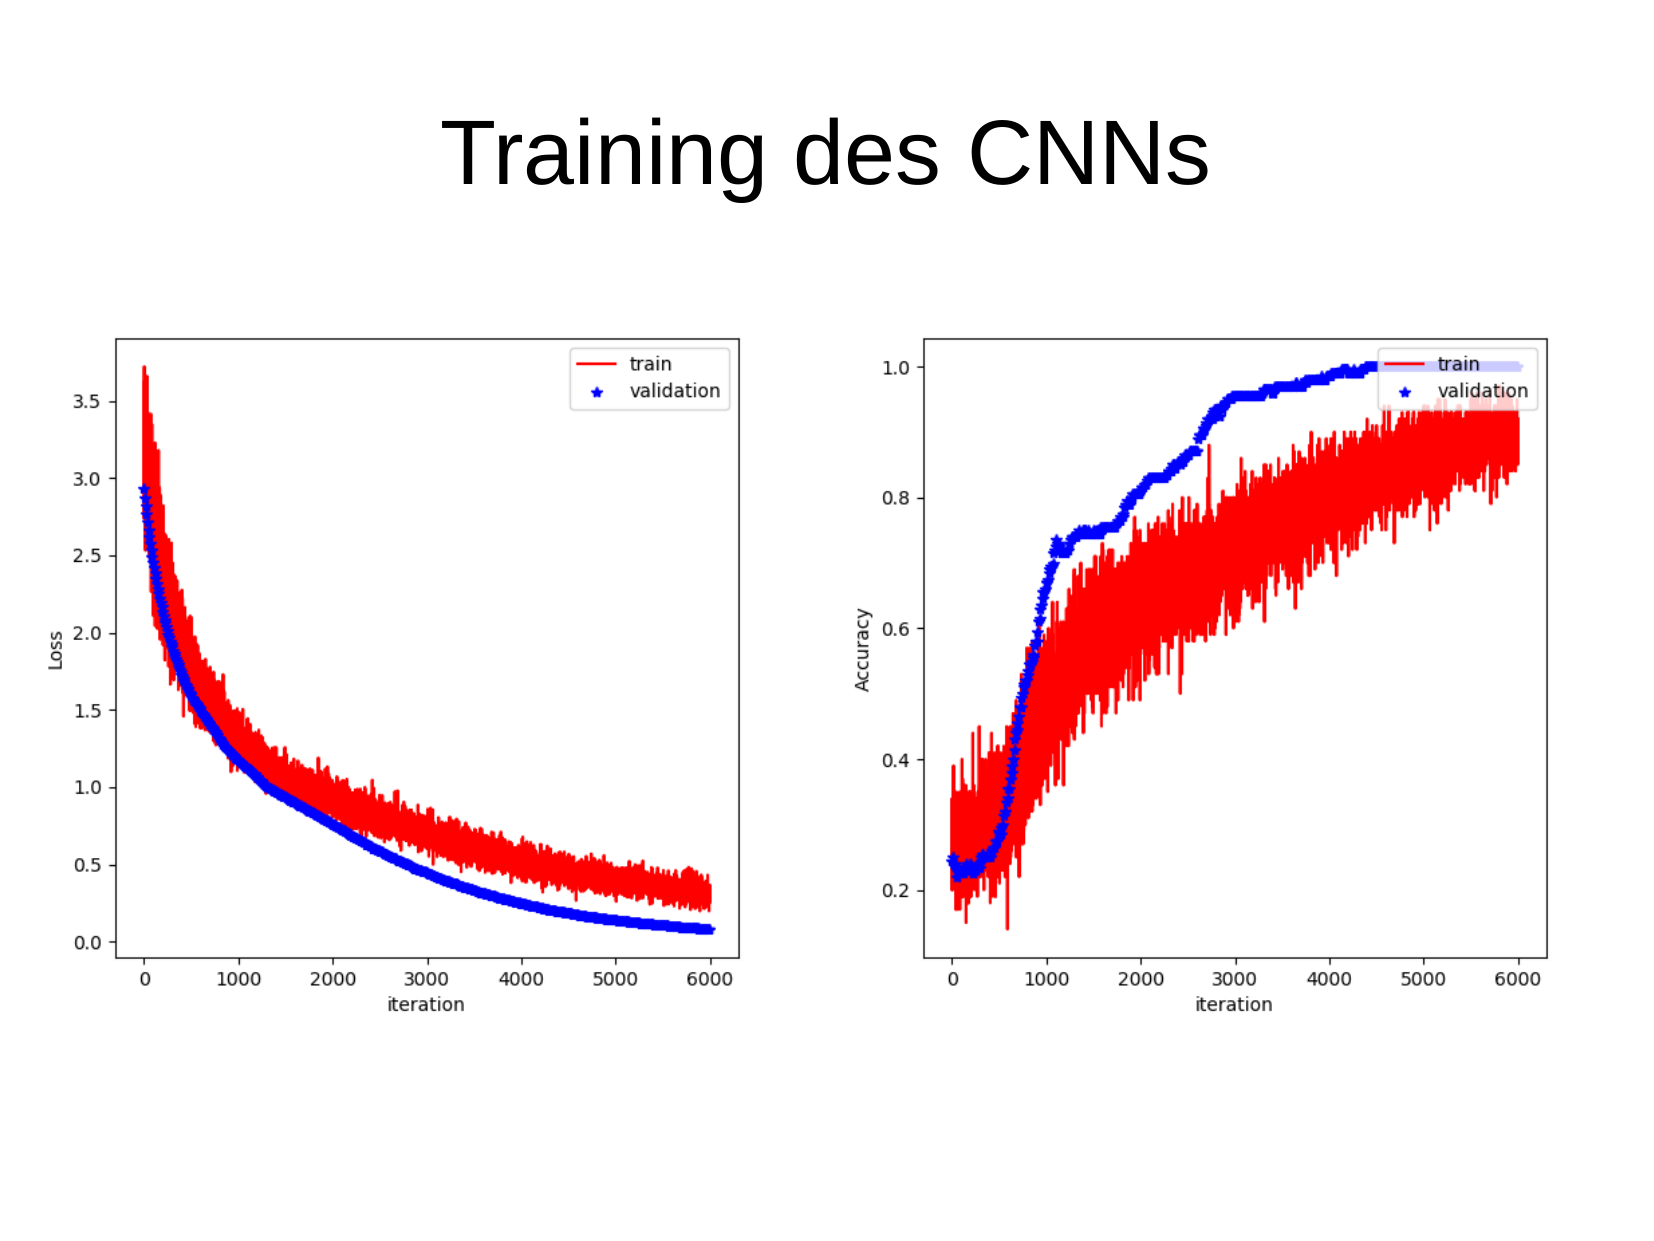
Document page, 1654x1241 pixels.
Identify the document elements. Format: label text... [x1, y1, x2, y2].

title Training des CNNs [82, 49, 1571, 257]
picture [823, 242, 1627, 1046]
subtitle [70, 283, 1560, 1139]
picture [15, 242, 819, 1046]
